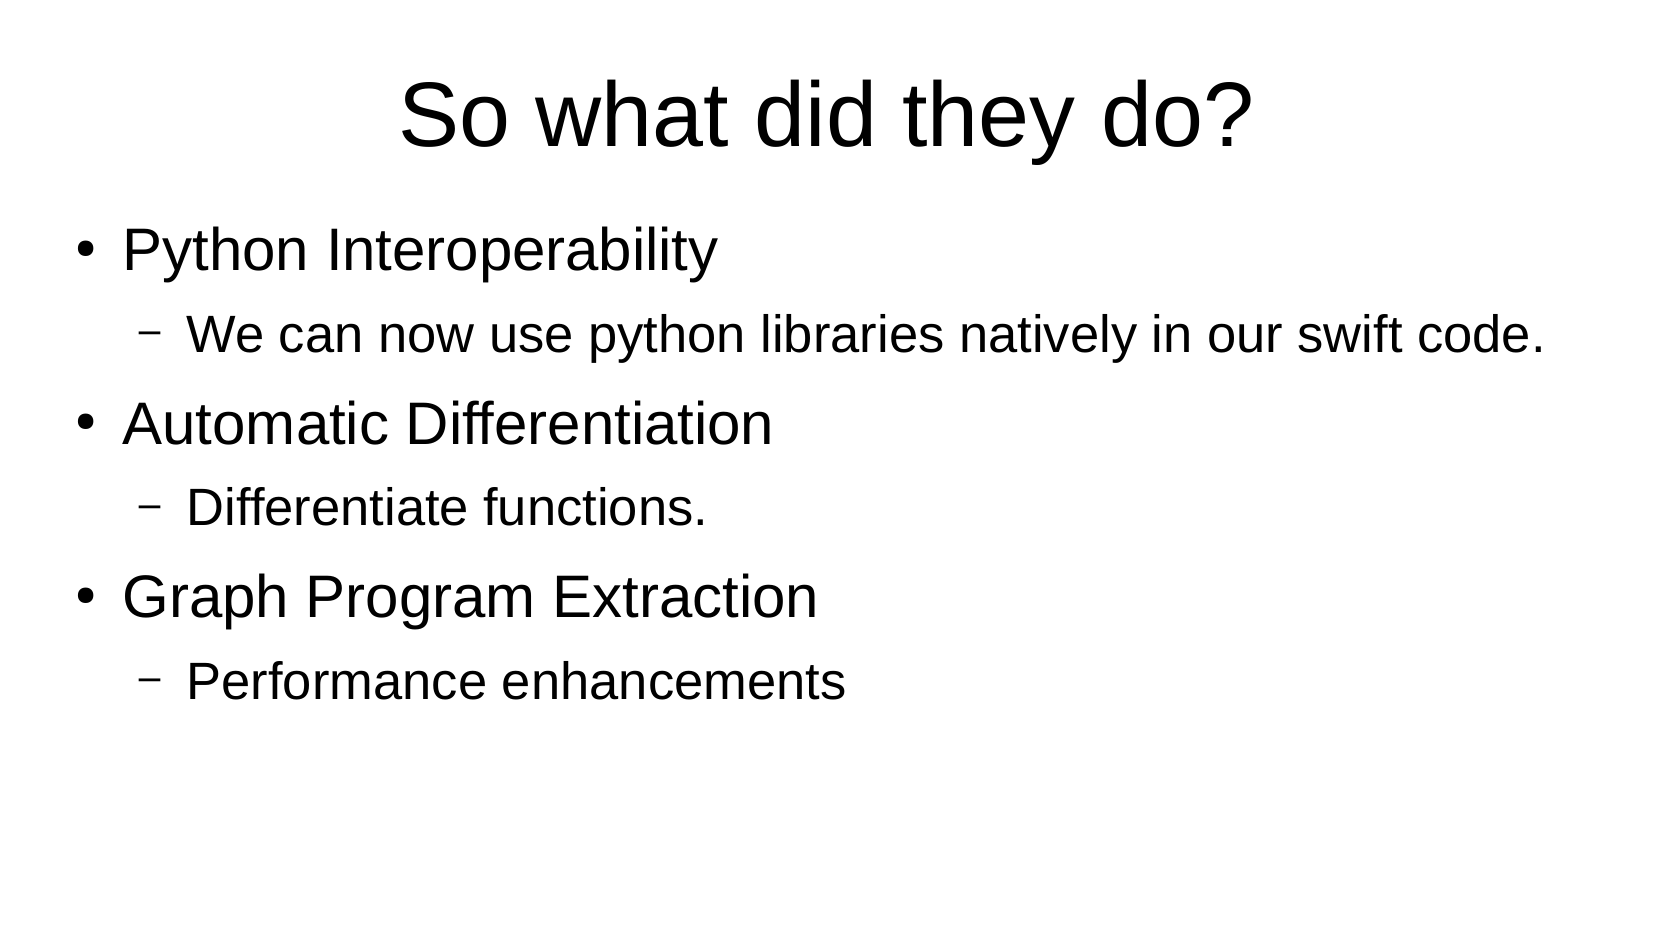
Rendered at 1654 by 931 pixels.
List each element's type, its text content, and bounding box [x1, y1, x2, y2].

title So what did they do? [82, 37, 1571, 193]
list Python Interoperability We can now use python libraries natively in our swift code. Automatic Differentiation Differentiate functions. Graph Program Extraction Performance enhancements [59, 216, 1548, 756]
